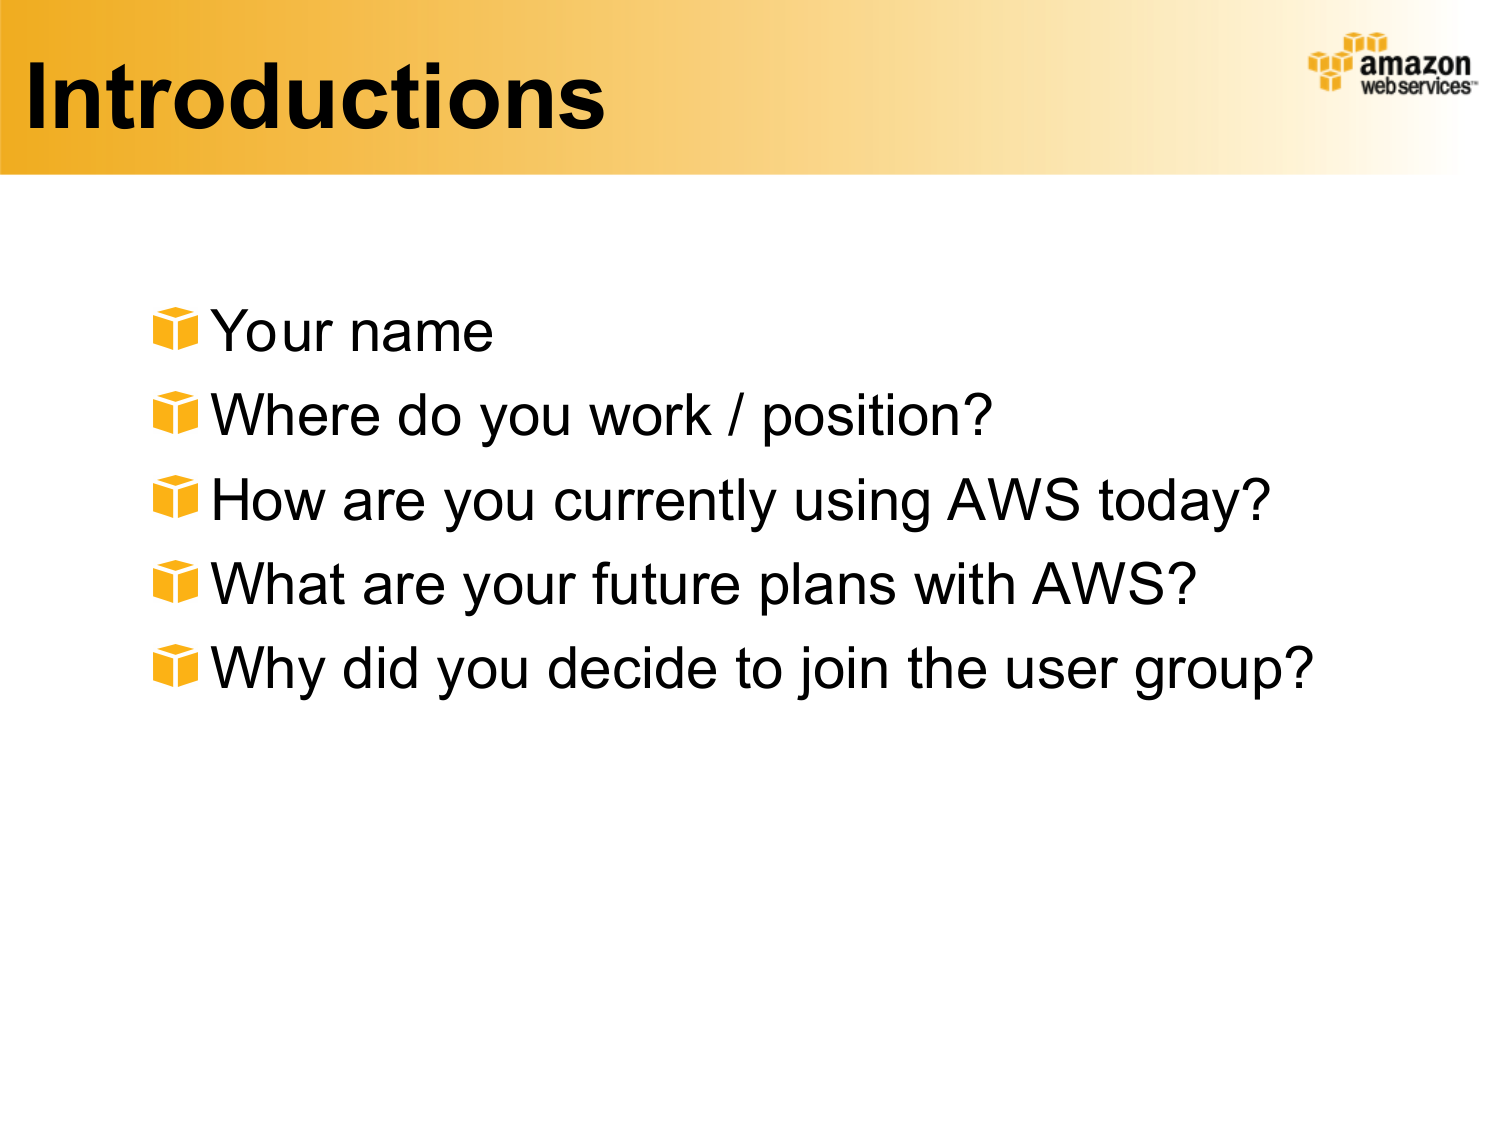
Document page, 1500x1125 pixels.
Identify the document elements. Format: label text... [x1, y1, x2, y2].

picture [0, 0, 1500, 1125]
title Introductions [2, 0, 1278, 185]
list Your name Where do you work / position? How are you currently using AWS today? What are your future plans with AWS? Why did you decide to join the user group? [153, 293, 1430, 953]
